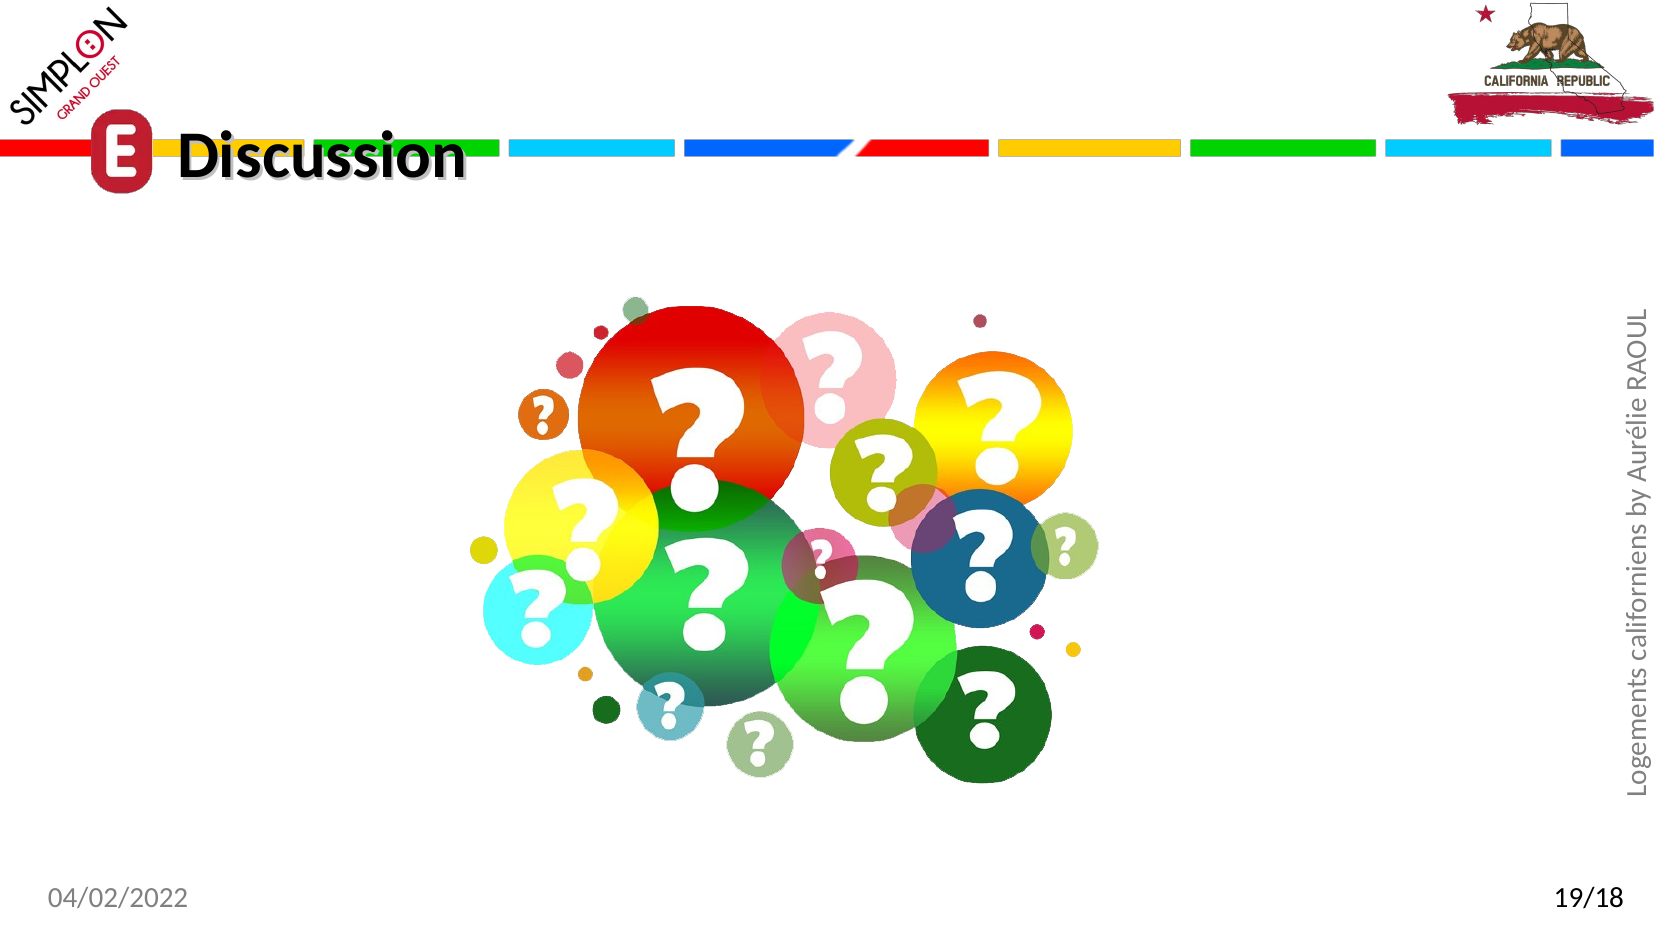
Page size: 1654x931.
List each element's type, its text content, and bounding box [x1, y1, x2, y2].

title Discussion [177, 108, 1571, 213]
picture [1571, 135, 1654, 160]
picture [1446, 0, 1654, 129]
picture [0, 2, 177, 195]
picture [413, 236, 1156, 843]
